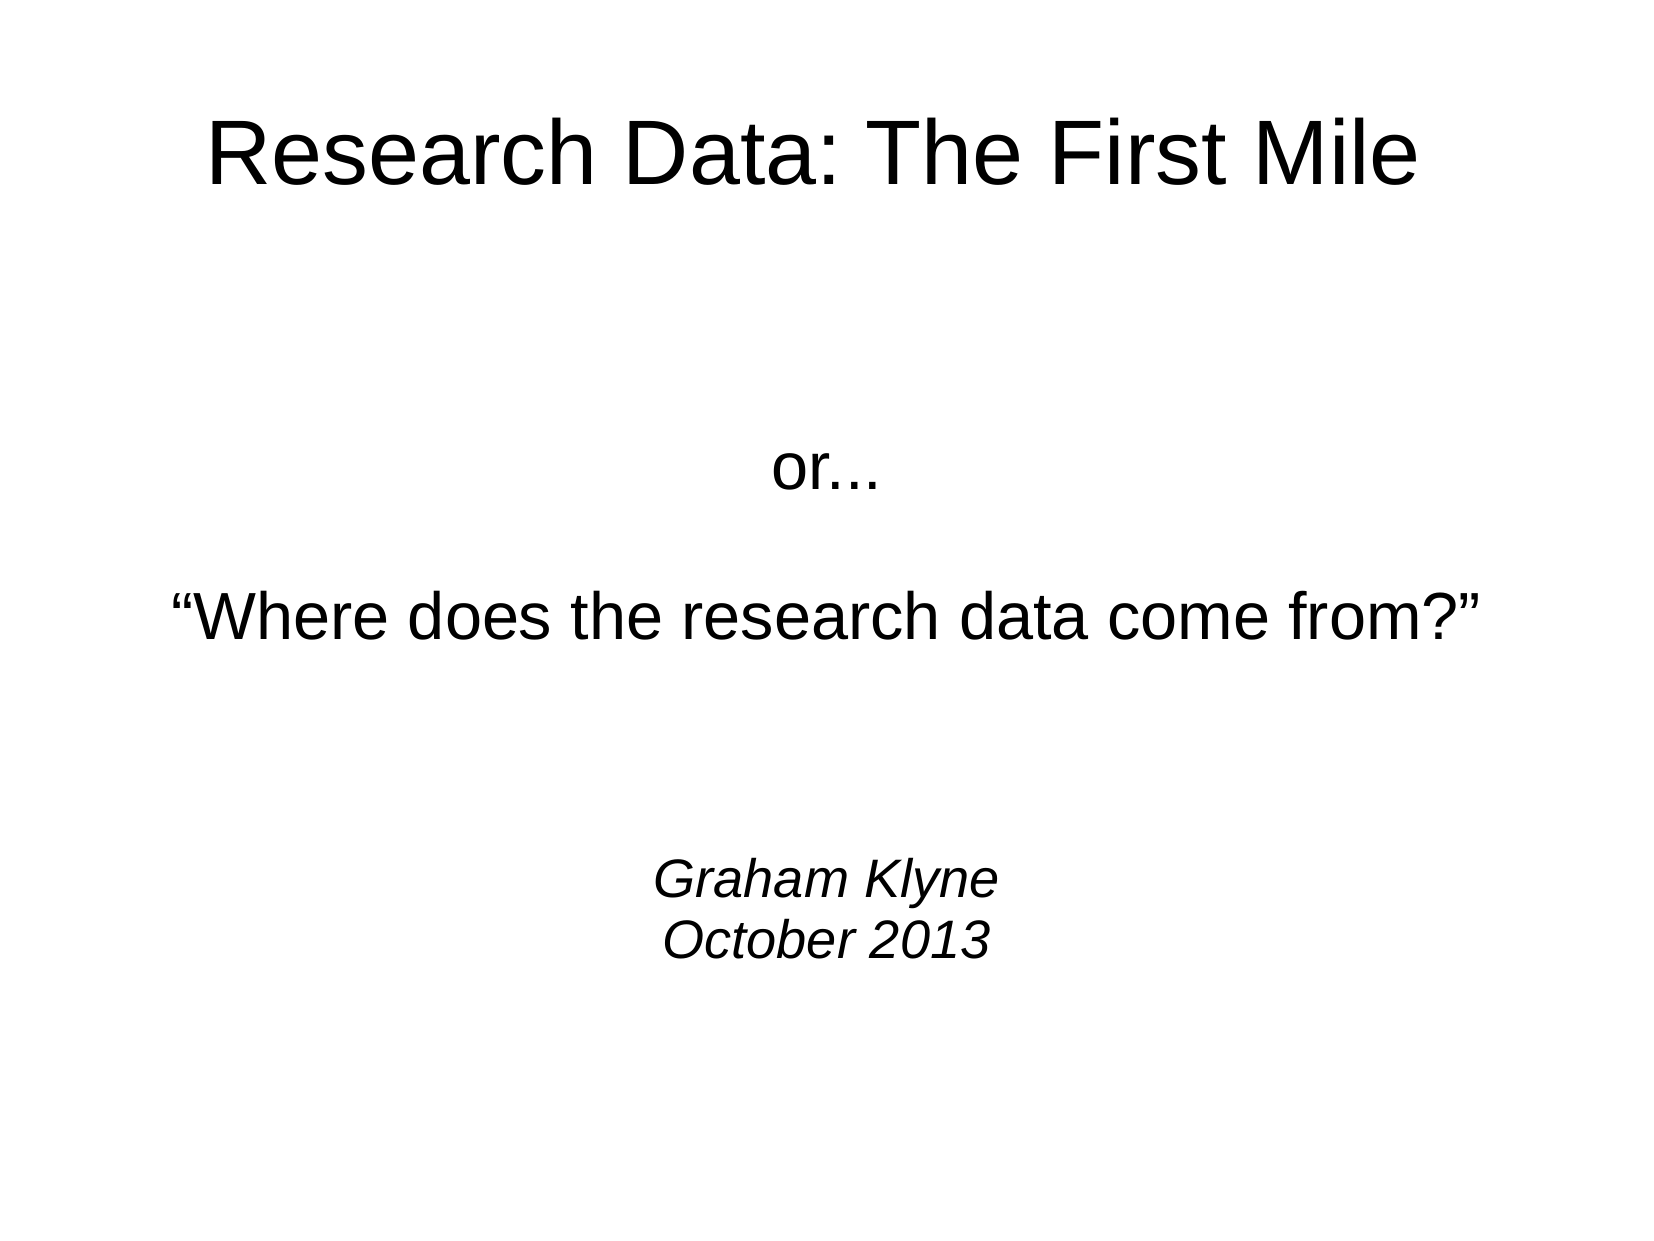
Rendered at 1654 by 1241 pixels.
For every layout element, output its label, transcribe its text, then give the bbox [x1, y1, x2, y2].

subtitle or... “Where does the research data come from?” Graham Klyne October 2013 [82, 290, 1571, 1109]
title Research Data: The First Mile [82, 49, 1571, 257]
